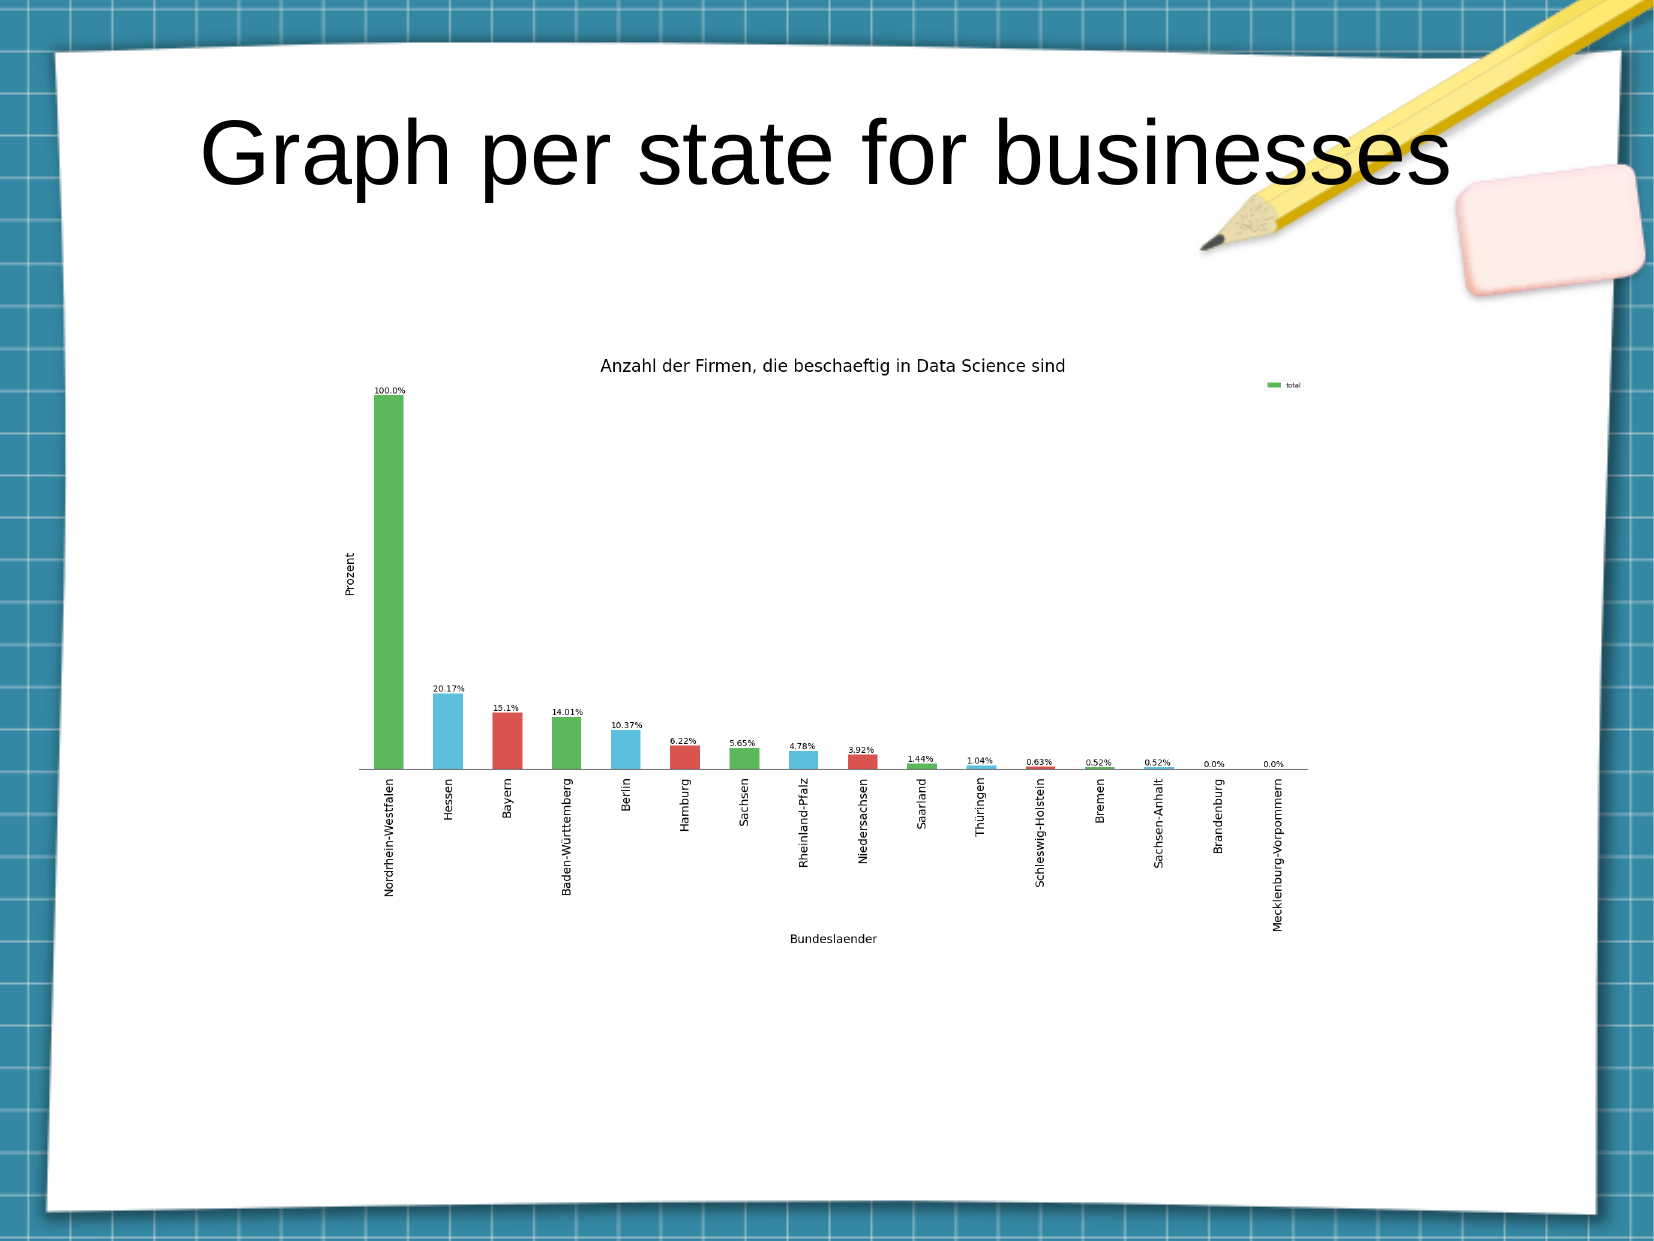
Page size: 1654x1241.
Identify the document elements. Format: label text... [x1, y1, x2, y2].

title Graph per state for businesses [82, 49, 1571, 257]
picture [0, 0, 1654, 1241]
